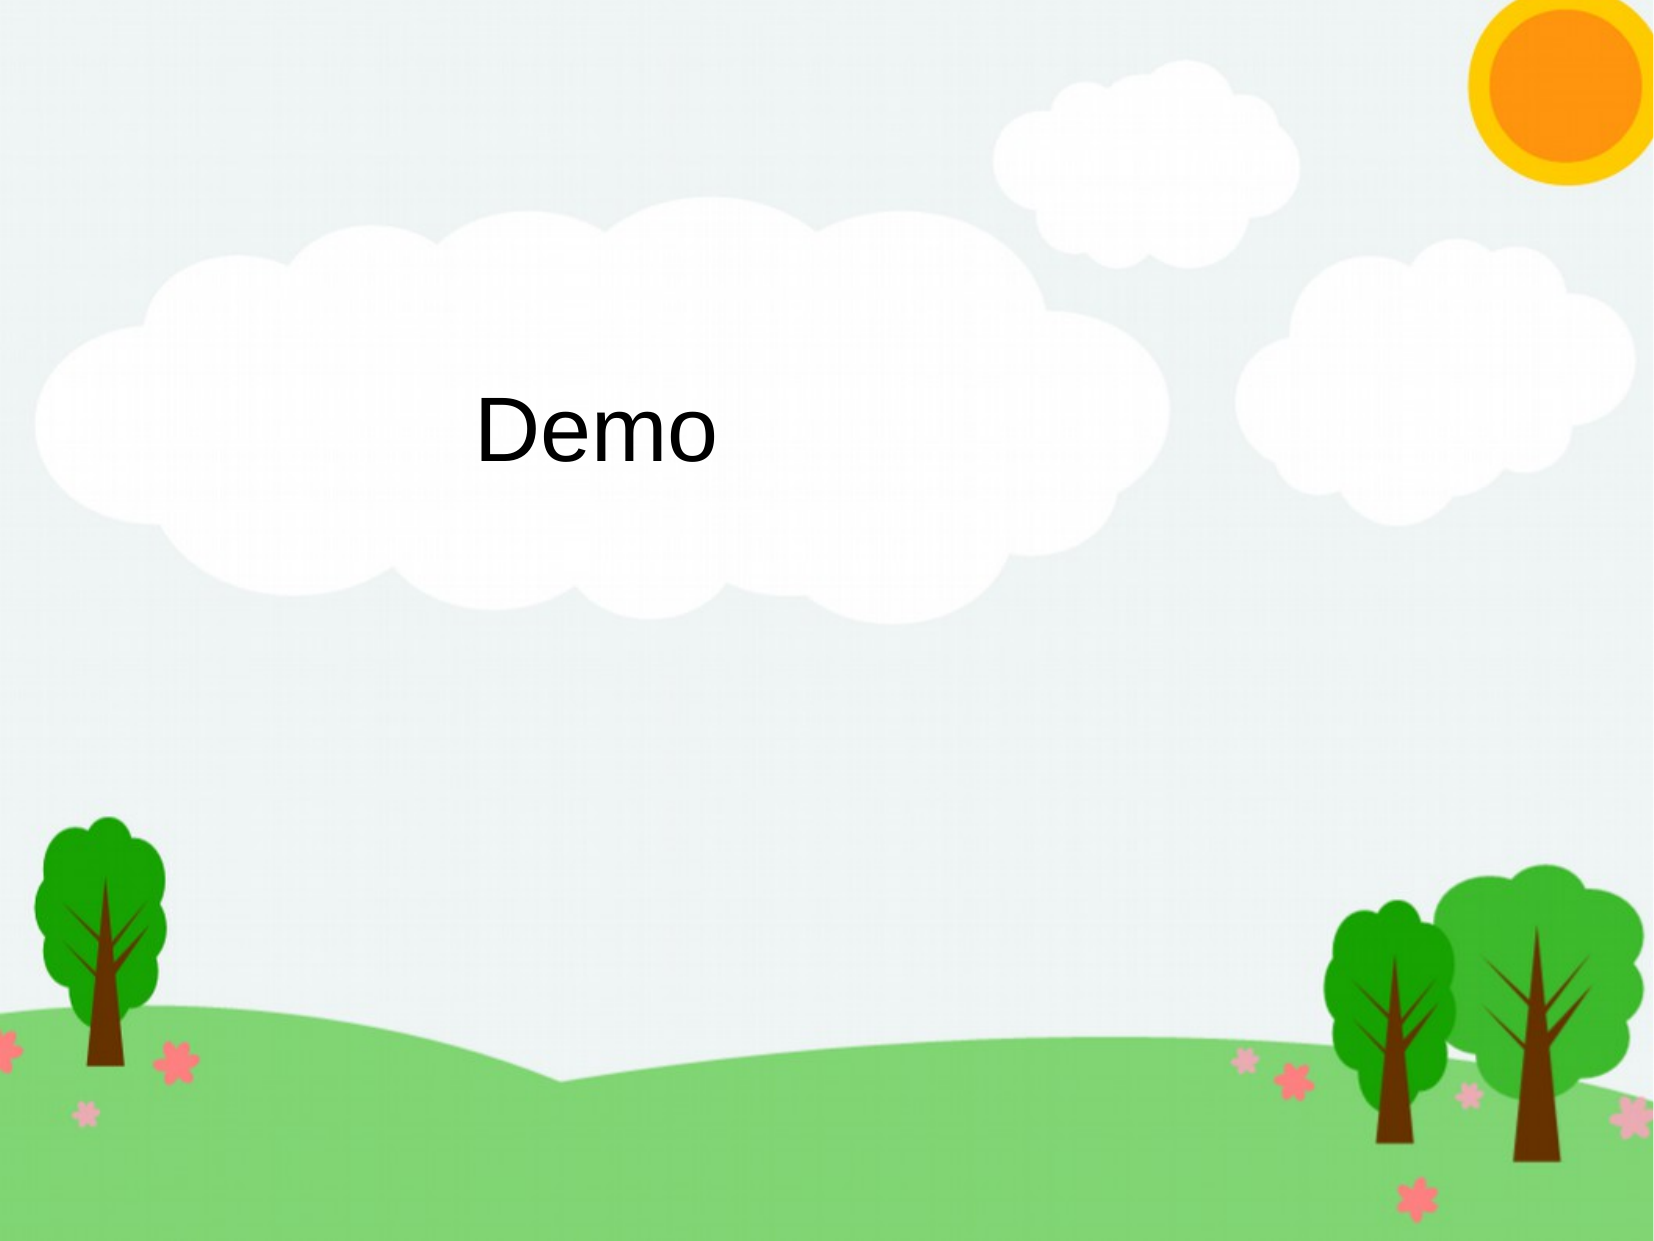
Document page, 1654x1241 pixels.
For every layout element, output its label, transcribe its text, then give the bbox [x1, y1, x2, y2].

picture [0, 0, 1654, 1241]
title Demo [23, 283, 1170, 577]
